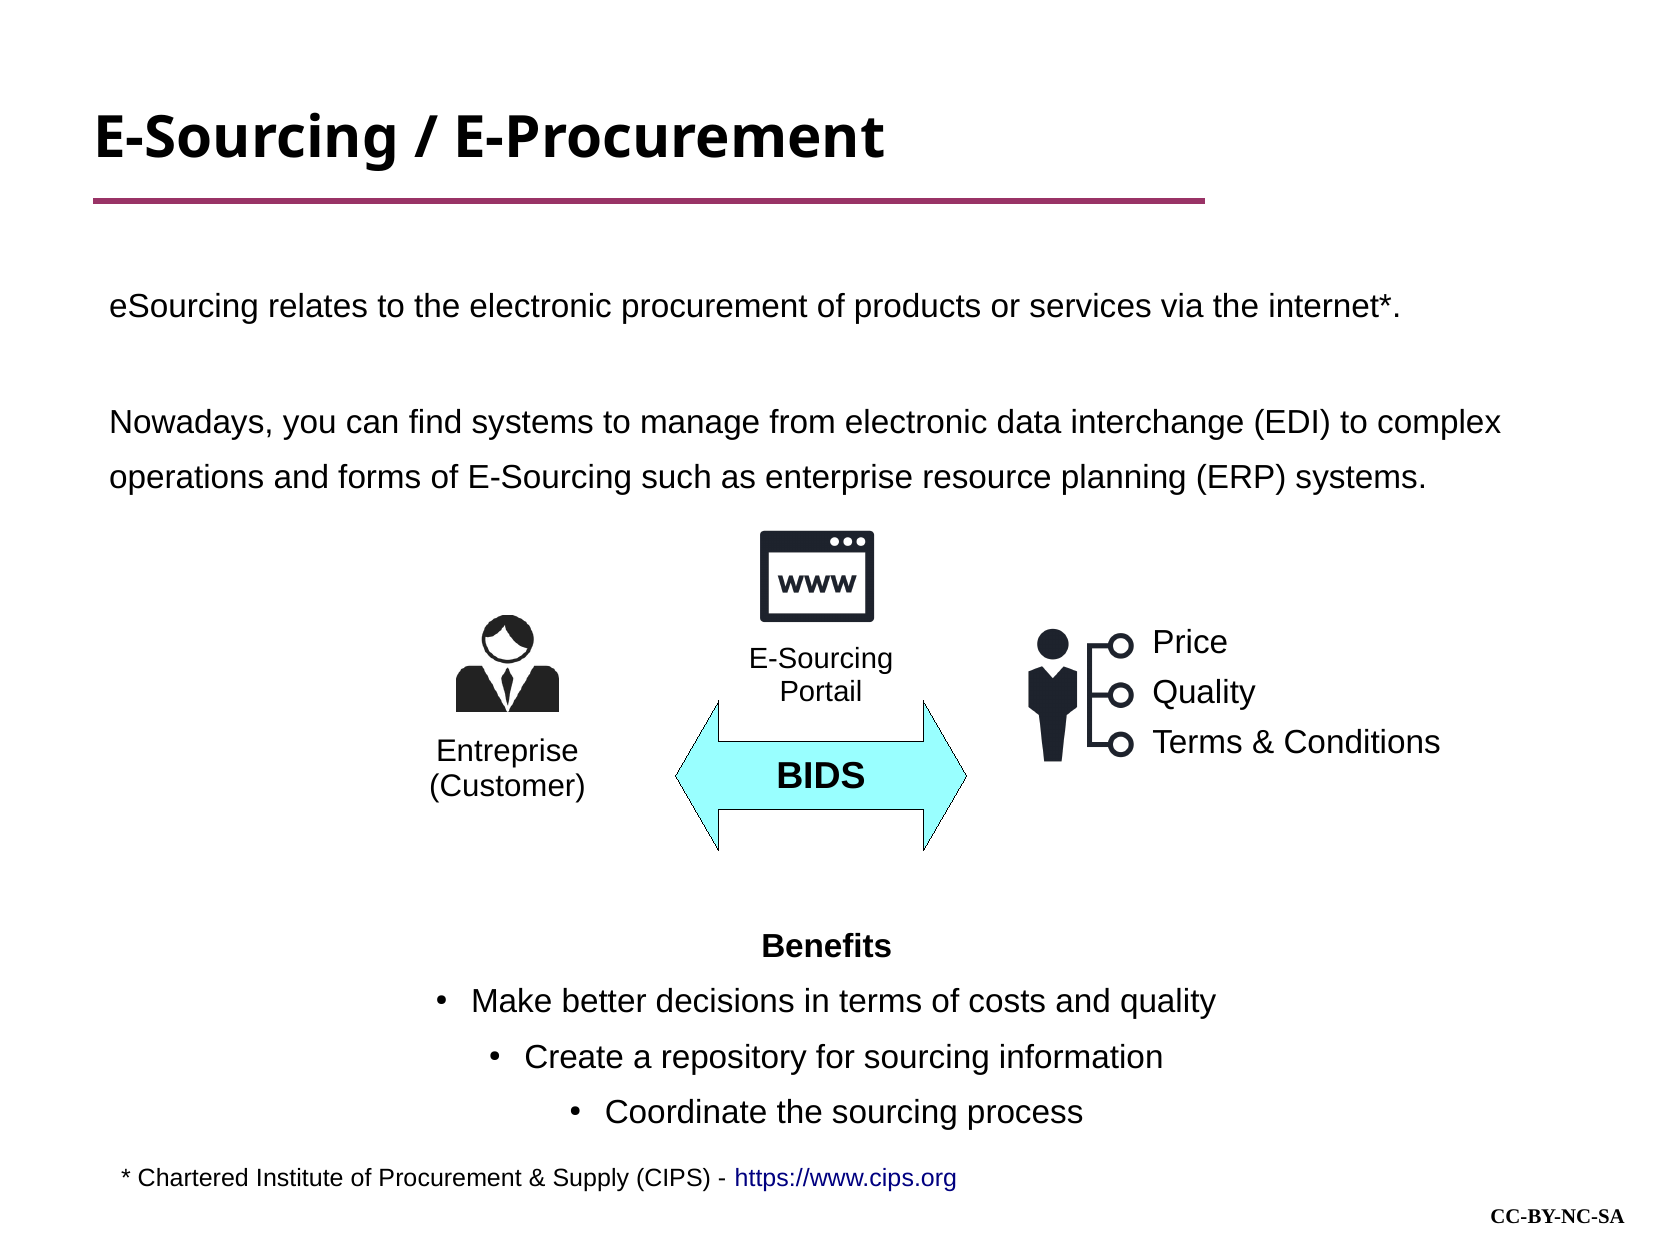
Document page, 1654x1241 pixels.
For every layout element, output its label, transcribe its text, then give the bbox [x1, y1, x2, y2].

picture [758, 519, 875, 634]
text_box eSourcing relates to the electronic procurement of products or services via the internet*. Nowadays, you can find systems to manage from electronic data interchange (EDI) to complex operations and forms of E-Sourcing such as enterprise resource planning (ERP) systems. Benefits Make better decisions in terms of costs and quality Create a repository for sourcing information Coordinate the sourcing process [94, 262, 1560, 1120]
text_box Price [1137, 615, 1278, 666]
text_box Quality [1137, 666, 1350, 716]
text_box Entreprise (Customer) [395, 726, 620, 811]
title E-Sourcing / E-Procurement [93, 31, 1570, 239]
picture [456, 615, 559, 712]
text_box E-Sourcing Portail [731, 634, 911, 715]
text_box * Chartered Institute of Procurement & Supply (CIPS) - https://www.cips.org [106, 1156, 1548, 1199]
picture [1011, 627, 1137, 764]
text_box BIDS [709, 746, 934, 810]
text_box [675, 700, 967, 851]
text_box Terms & Conditions [1137, 716, 1471, 776]
